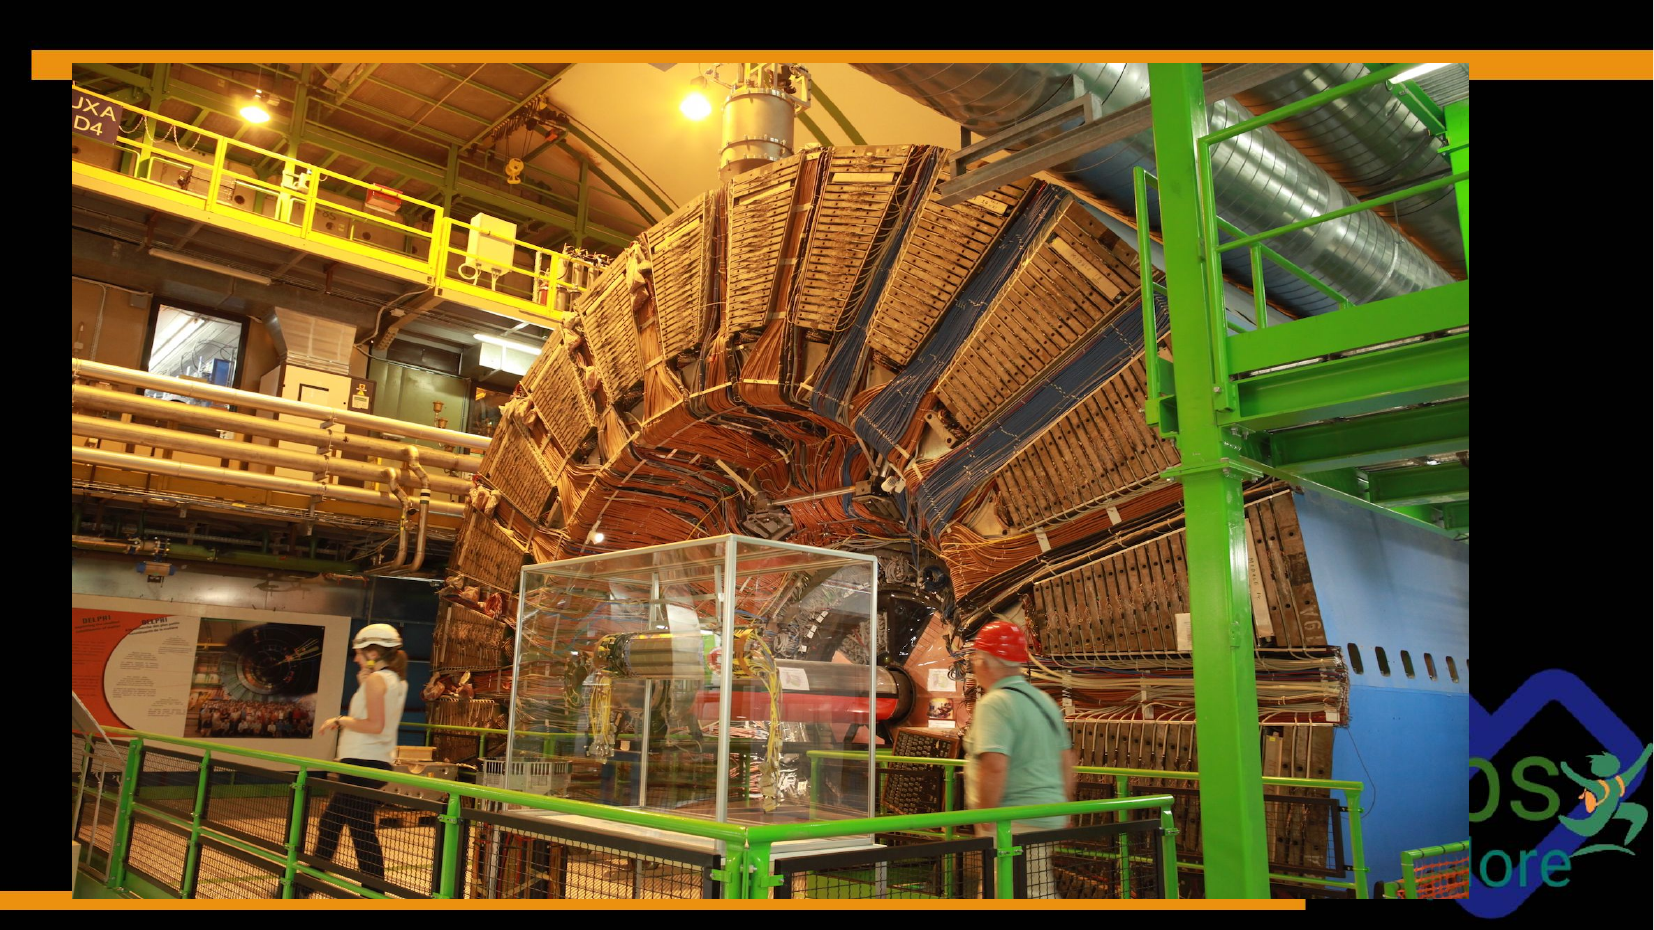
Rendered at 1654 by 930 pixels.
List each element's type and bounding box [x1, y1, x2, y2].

picture [0, 0, 1654, 930]
title [35, 48, 1524, 205]
